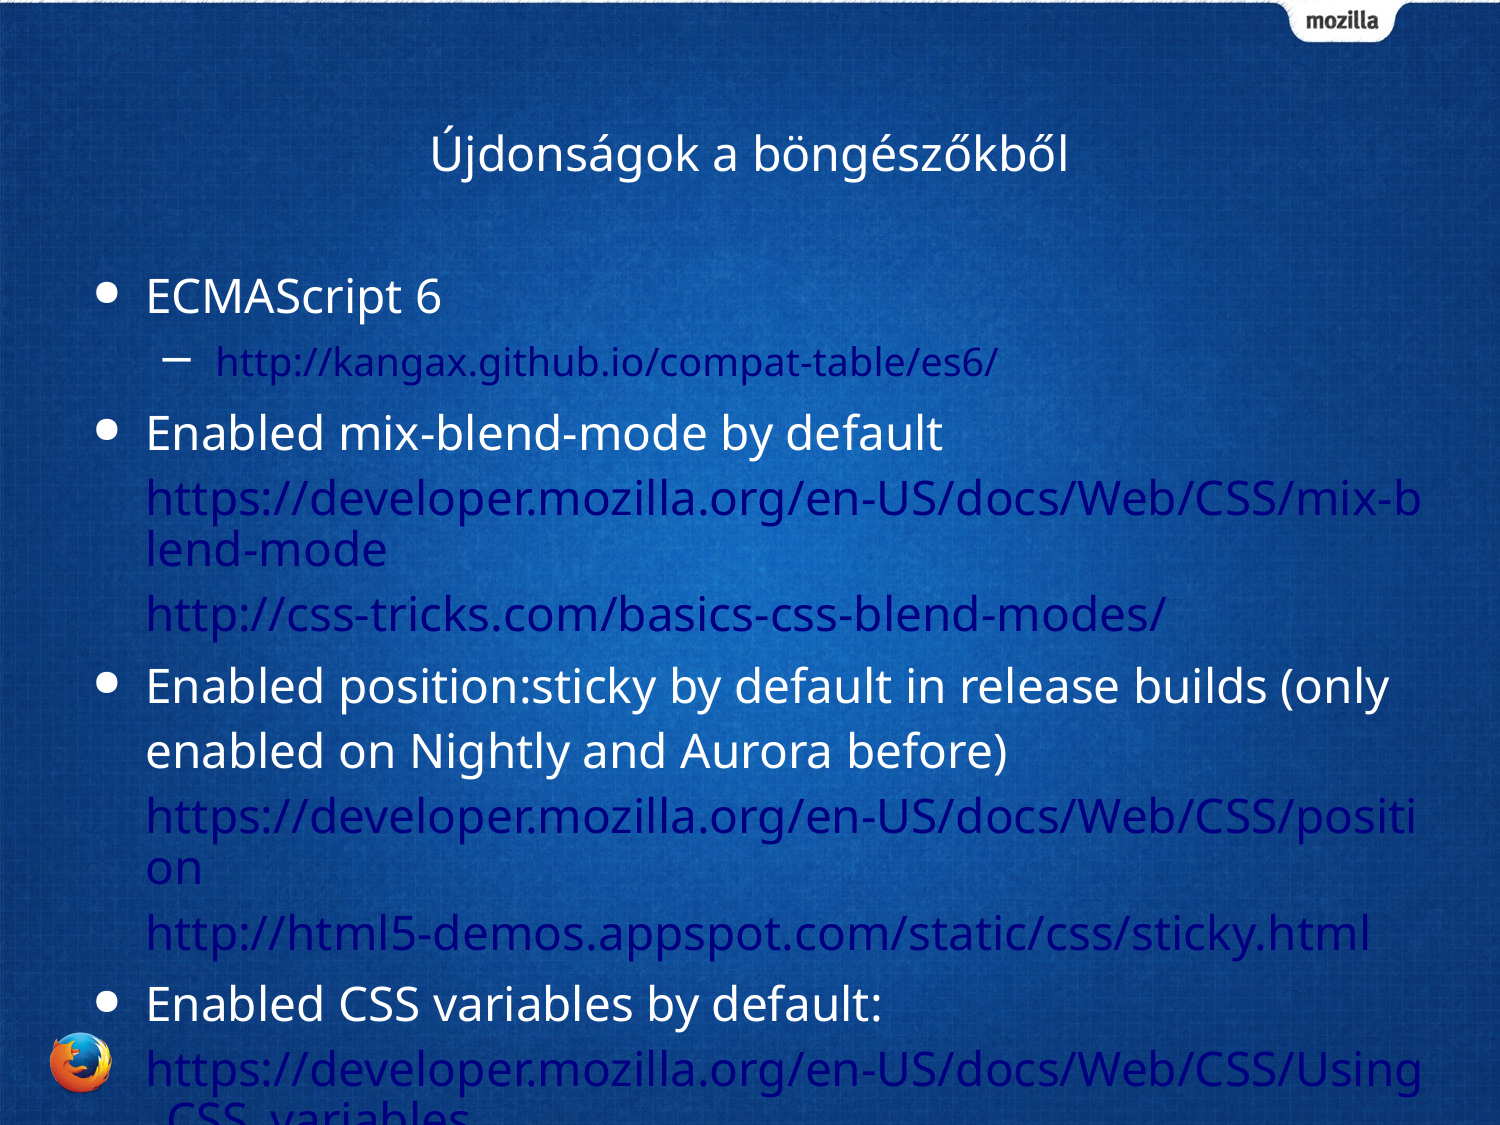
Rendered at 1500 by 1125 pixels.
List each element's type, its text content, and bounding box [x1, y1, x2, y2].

list ECMAScript 6 http://kangax.github.io/compat-table/es6/ Enabled mix-blend-mode by default https://developer.mozilla.org/en-US/docs/Web/CSS/mix-blend-modehttp://css-tricks.com/basics-css-blend-modes/ Enabled position:sticky by default in release builds (only enabled on Nightly and Aurora before) https://developer.mozilla.org/en-US/docs/Web/CSS/positionhttp://html5-demos.appspot.com/static/css/sticky.html Enabled CSS variables by default: https://developer.mozilla.org/en-US/docs/Web/CSS/Using_CSS_variables [75, 262, 1425, 1005]
picture [428, 1114, 441, 1122]
picture [0, 0, 1500, 1125]
title Újdonságok a böngészőkből [75, 45, 1425, 233]
picture [387, 1115, 401, 1125]
